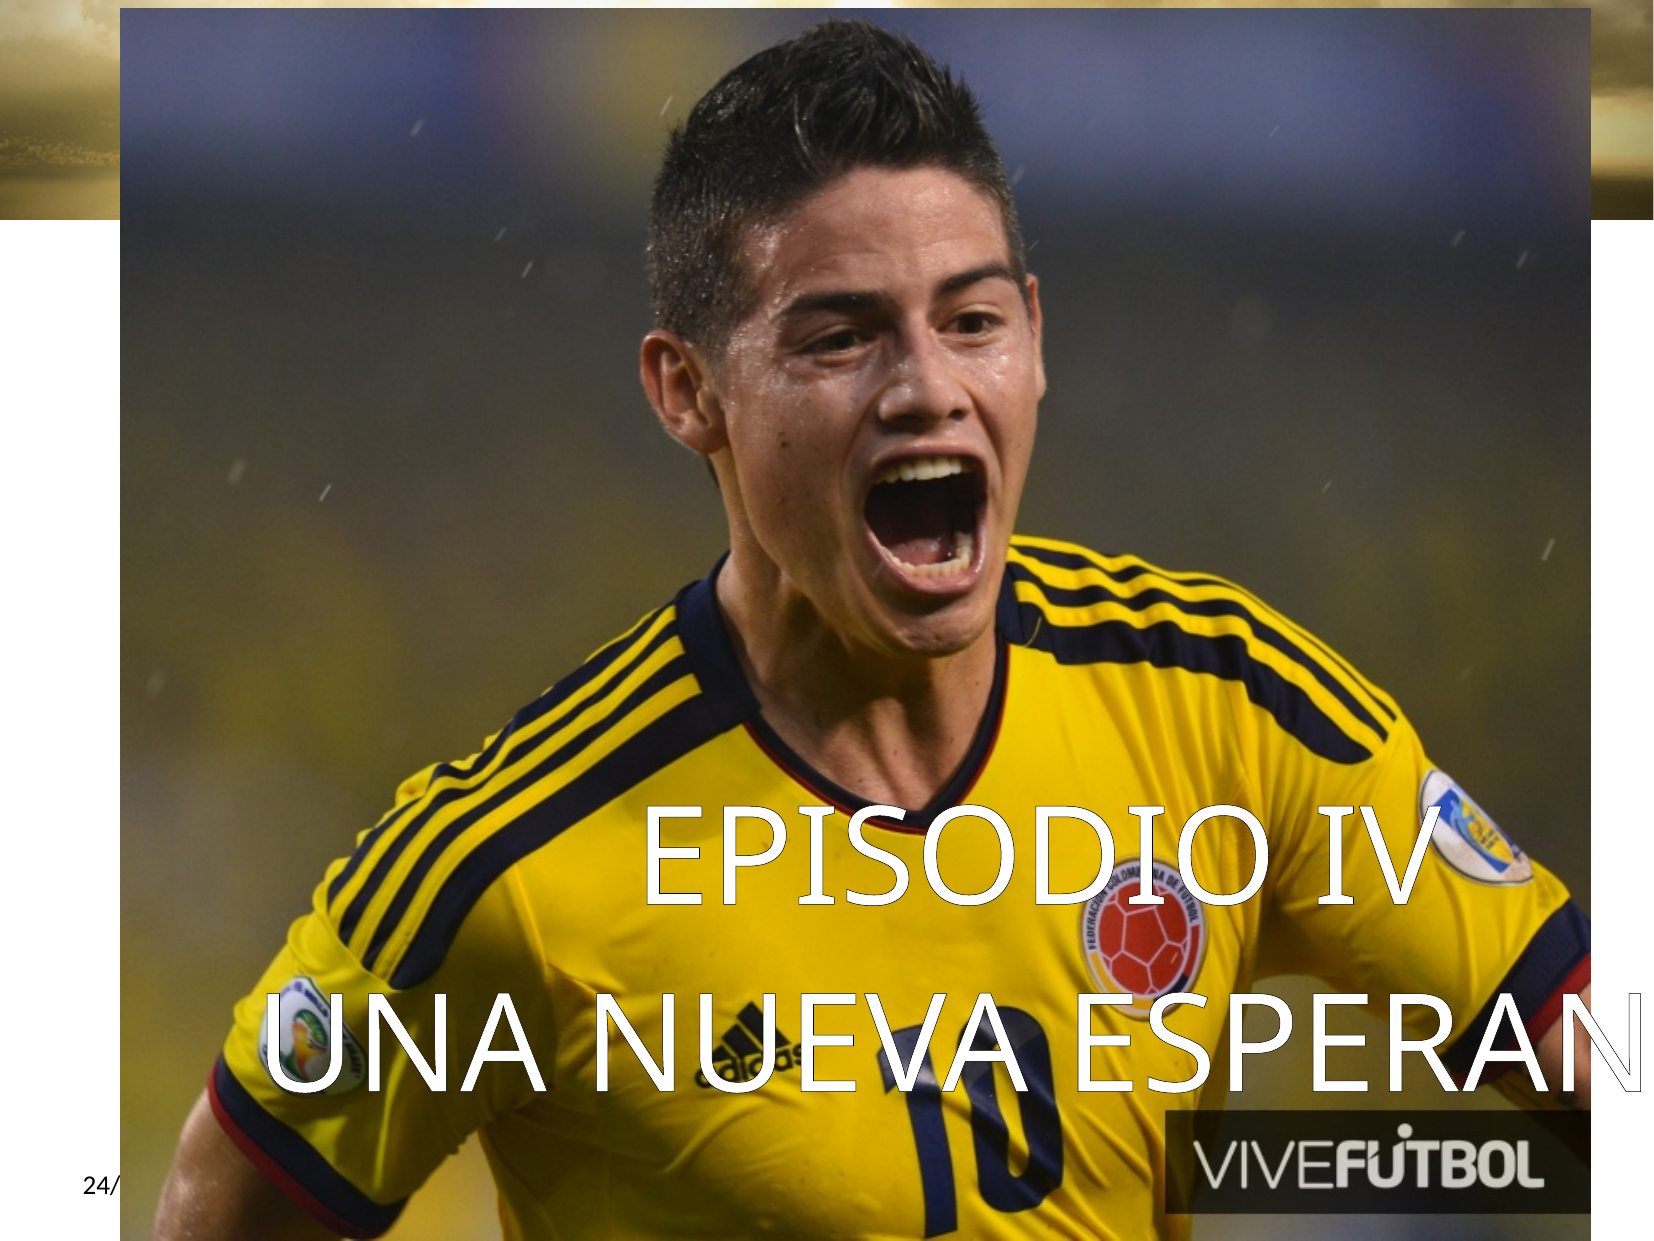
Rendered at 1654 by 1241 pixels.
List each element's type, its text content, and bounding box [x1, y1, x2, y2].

picture [0, 0, 1654, 1241]
text_box EPISODIO IV UNA NUEVA ESPERANZA [240, 750, 1485, 1101]
